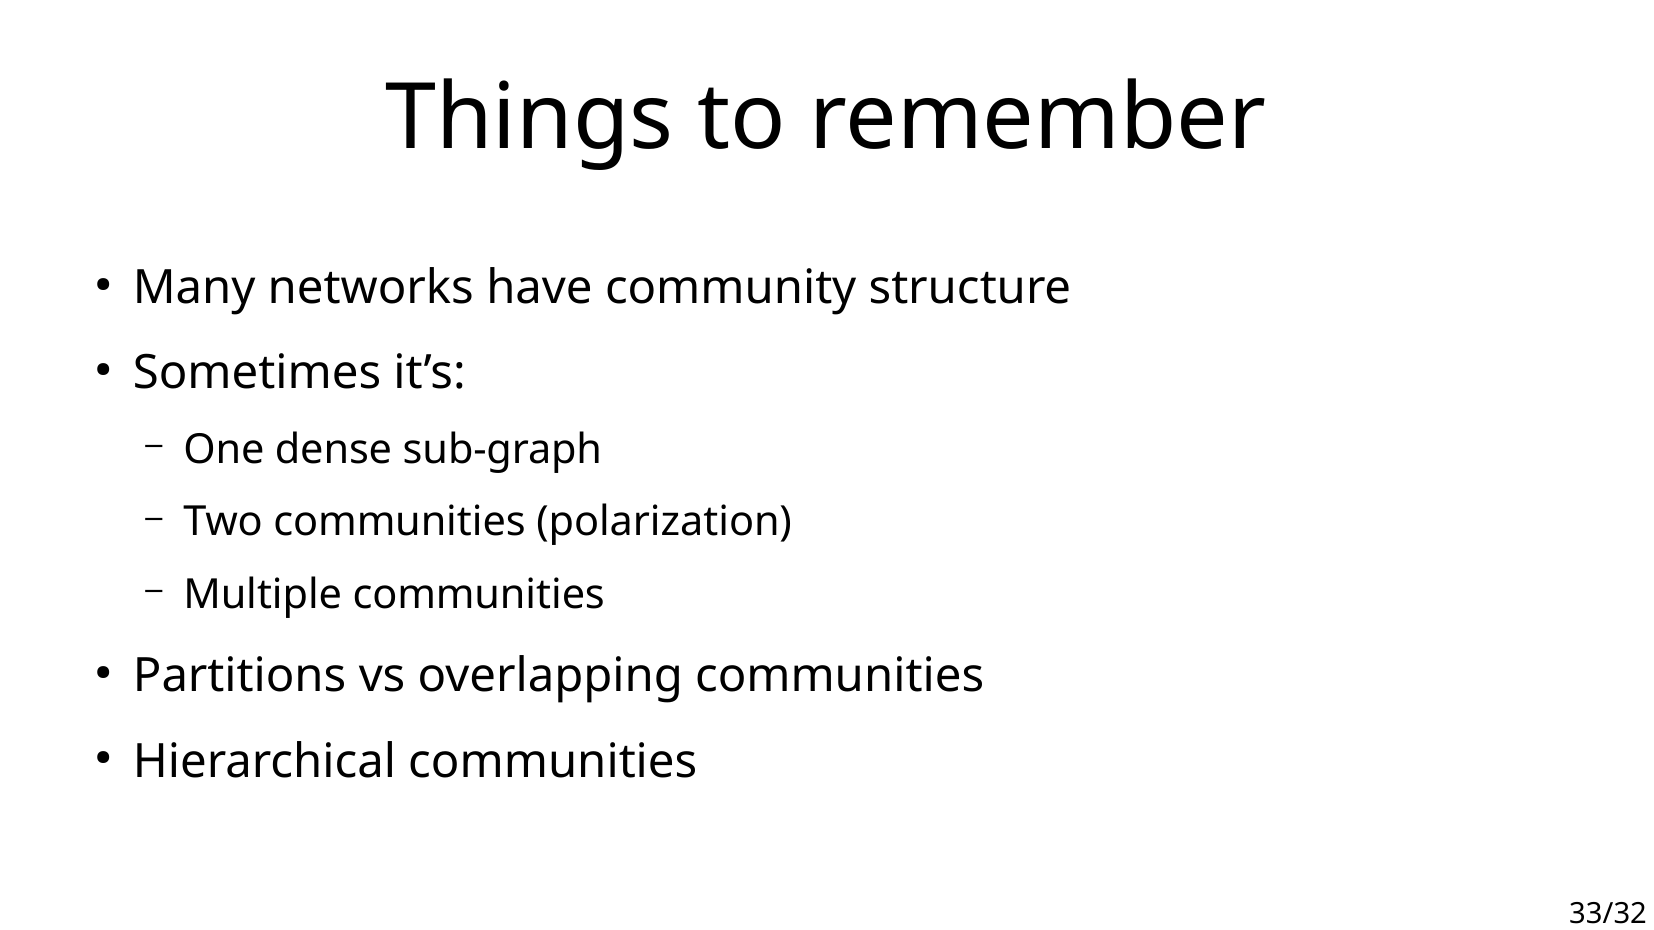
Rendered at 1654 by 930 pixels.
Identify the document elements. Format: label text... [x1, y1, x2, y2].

list Many networks have community structure Sometimes it’s: One dense sub-graph Two communities (polarization) Multiple communities Partitions vs overlapping communities Hierarchical communities [82, 252, 1571, 793]
title Things to remember [82, 1, 1571, 225]
